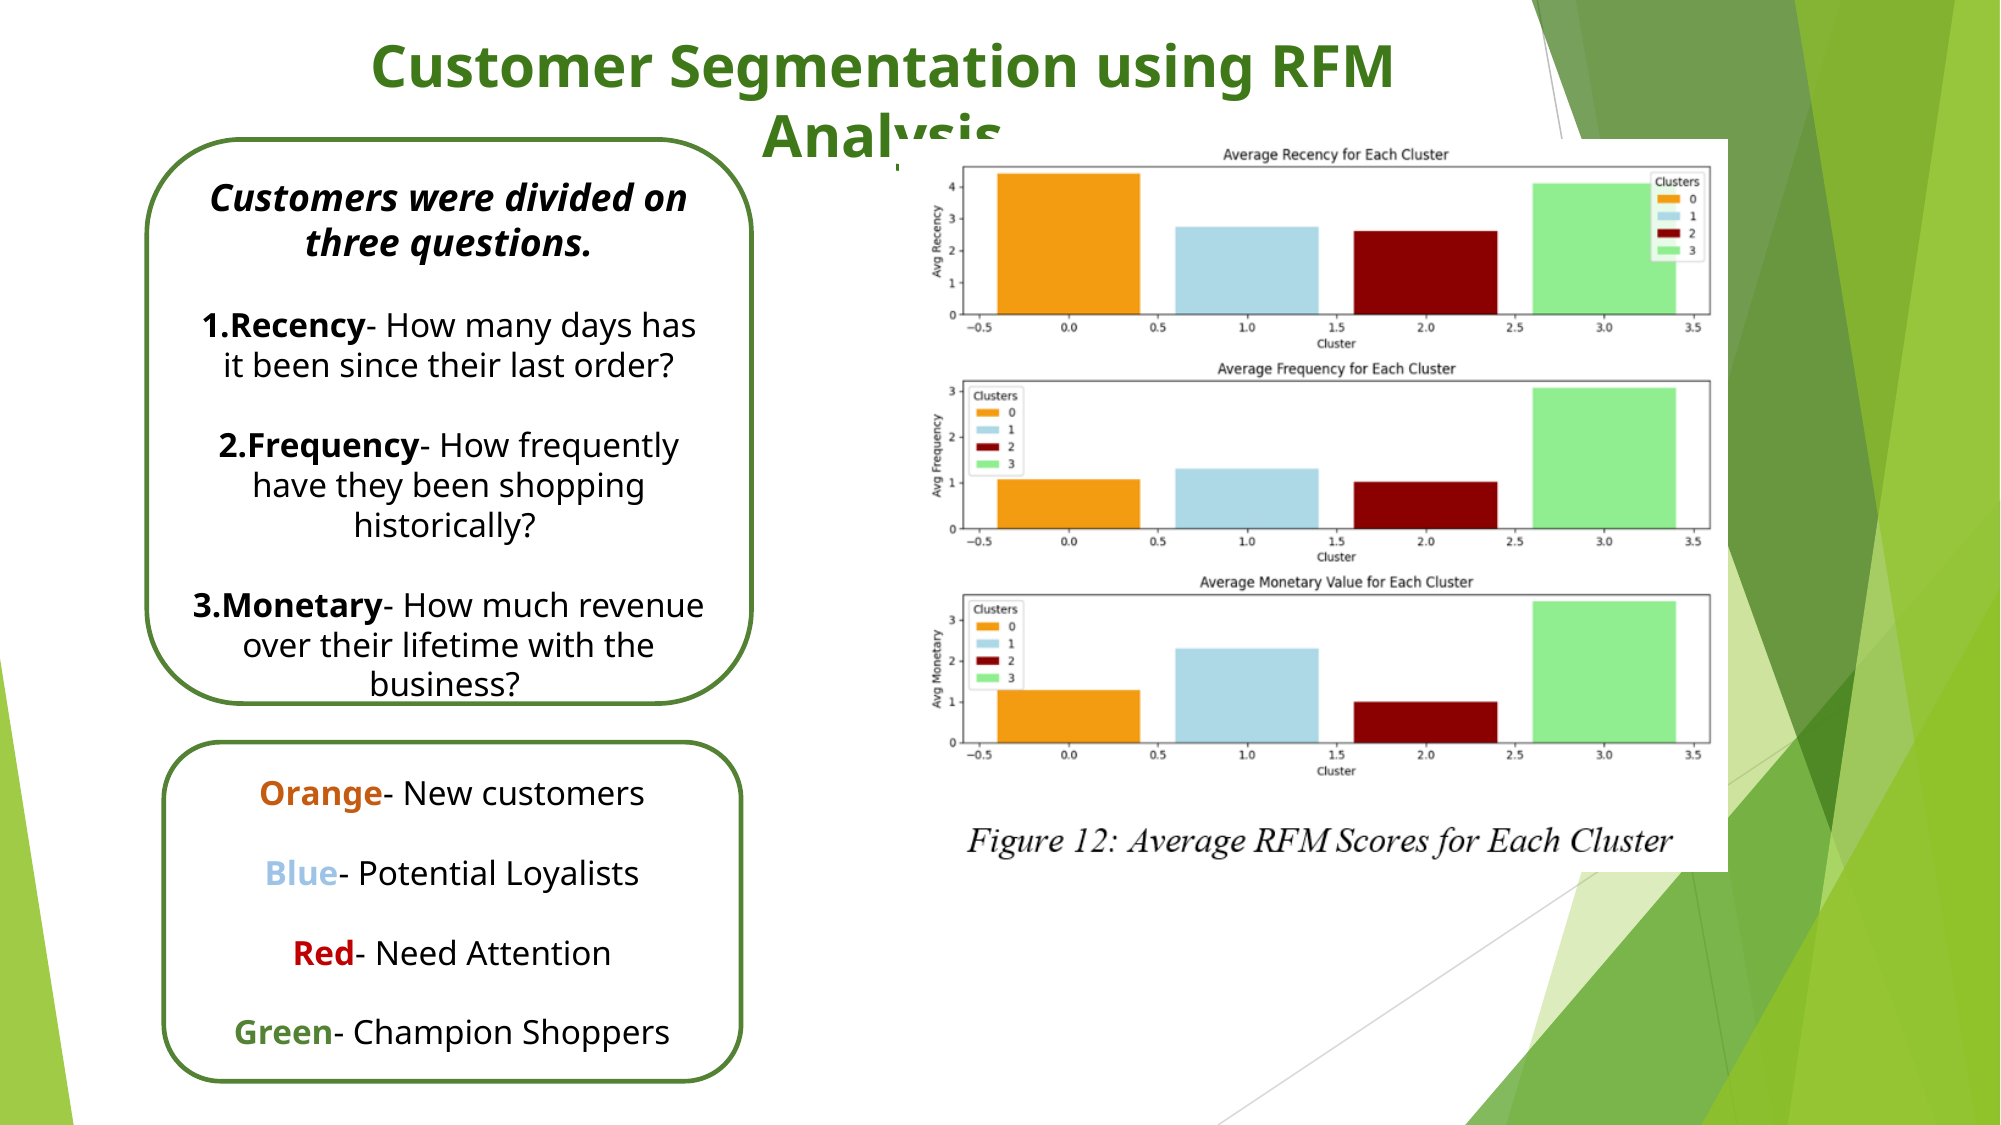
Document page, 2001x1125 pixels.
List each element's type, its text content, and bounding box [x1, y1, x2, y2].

text_box Customers were divided on three questions. Recency- How many days has it been since their last order? Frequency- How frequently have they been shopping historically? Monetary- How much revenue over their lifetime with the business? [146, 139, 752, 704]
picture [899, 139, 1728, 872]
text_box Orange- New customers Blue- Potential Loyalists Red- Need Attention Green- Champion Shoppers [163, 742, 742, 1082]
title Customer Segmentation using RFM Analysis [241, 21, 1525, 101]
